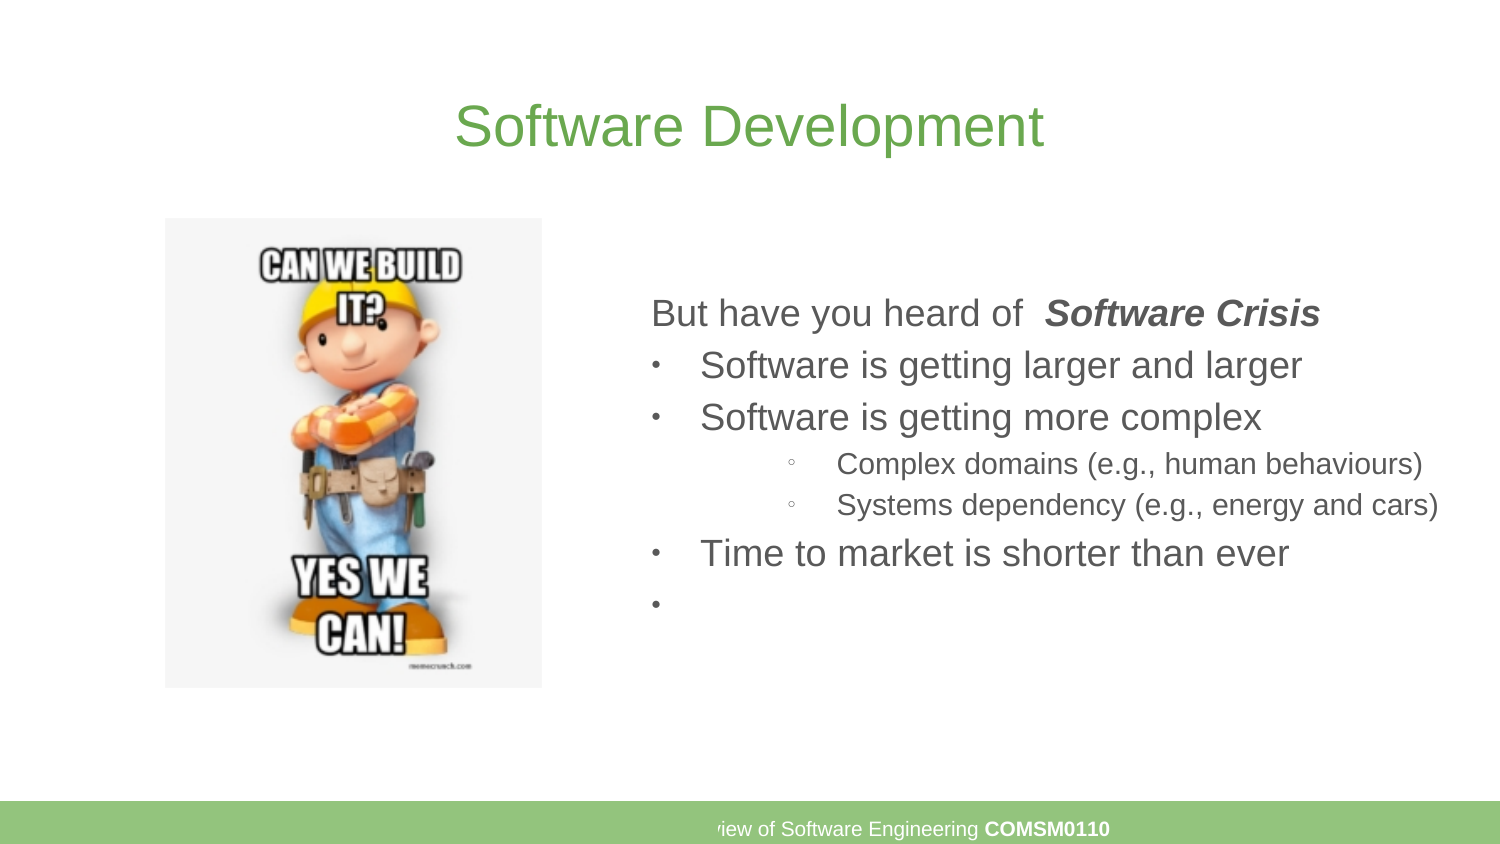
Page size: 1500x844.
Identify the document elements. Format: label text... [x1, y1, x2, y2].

picture [165, 218, 542, 688]
list But have you heard of Software Crisis Software is getting larger and larger Software is getting more complex Complex domains (e.g., human behaviours) Systems dependency (e.g., energy and cars) Time to market is shorter than ever [598, 266, 1477, 640]
title Software Development [51, 72, 1449, 167]
